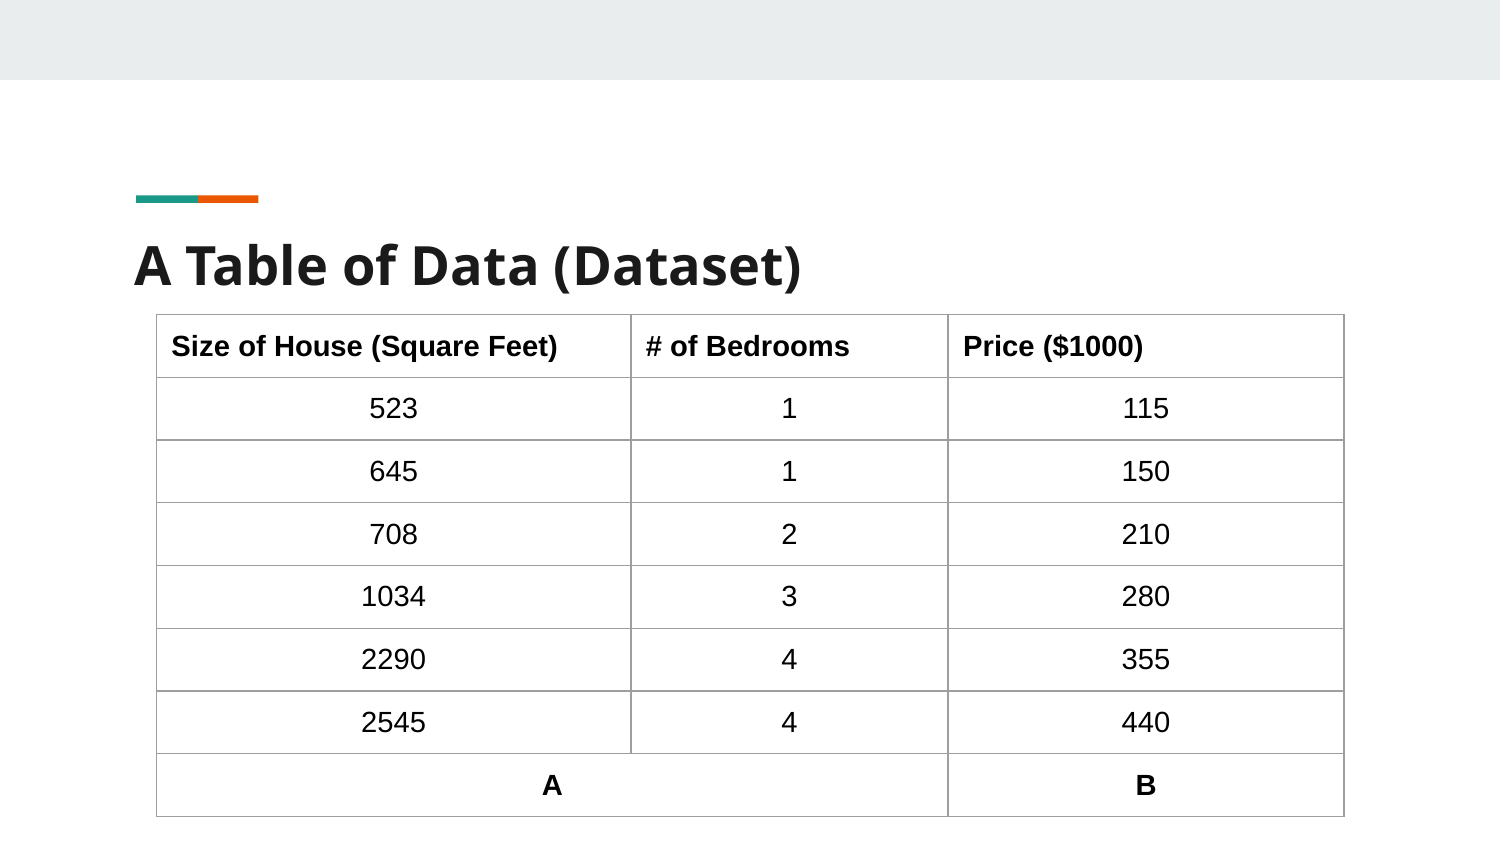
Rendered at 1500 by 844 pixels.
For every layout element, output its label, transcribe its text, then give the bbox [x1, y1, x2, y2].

table_header # of Bedrooms [632, 315, 947, 377]
table_cell 280 [949, 566, 1343, 628]
table_cell A [157, 754, 947, 816]
table_cell 4 [632, 692, 947, 753]
table_cell 3 [632, 566, 947, 628]
table_cell 1 [632, 378, 947, 439]
table_cell 150 [949, 441, 1343, 502]
table_cell 2290 [157, 629, 630, 690]
table_header Price ($1000) [949, 315, 1343, 377]
table_cell 210 [949, 503, 1343, 565]
table_cell B [949, 754, 1343, 816]
table_header Size of House (Square Feet) [157, 315, 630, 377]
table_cell 2545 [157, 692, 630, 753]
table_cell 645 [157, 441, 630, 502]
table_cell 355 [949, 629, 1343, 690]
table_cell 1034 [157, 566, 630, 628]
table_cell 708 [157, 503, 630, 565]
table_cell 115 [949, 378, 1343, 439]
table_cell 4 [632, 629, 947, 690]
table_cell 1 [632, 441, 947, 502]
title A Table of Data (Dataset) [119, 216, 1381, 305]
table_cell 523 [157, 378, 630, 439]
table_cell 440 [949, 692, 1343, 753]
table_cell 2 [632, 503, 947, 565]
